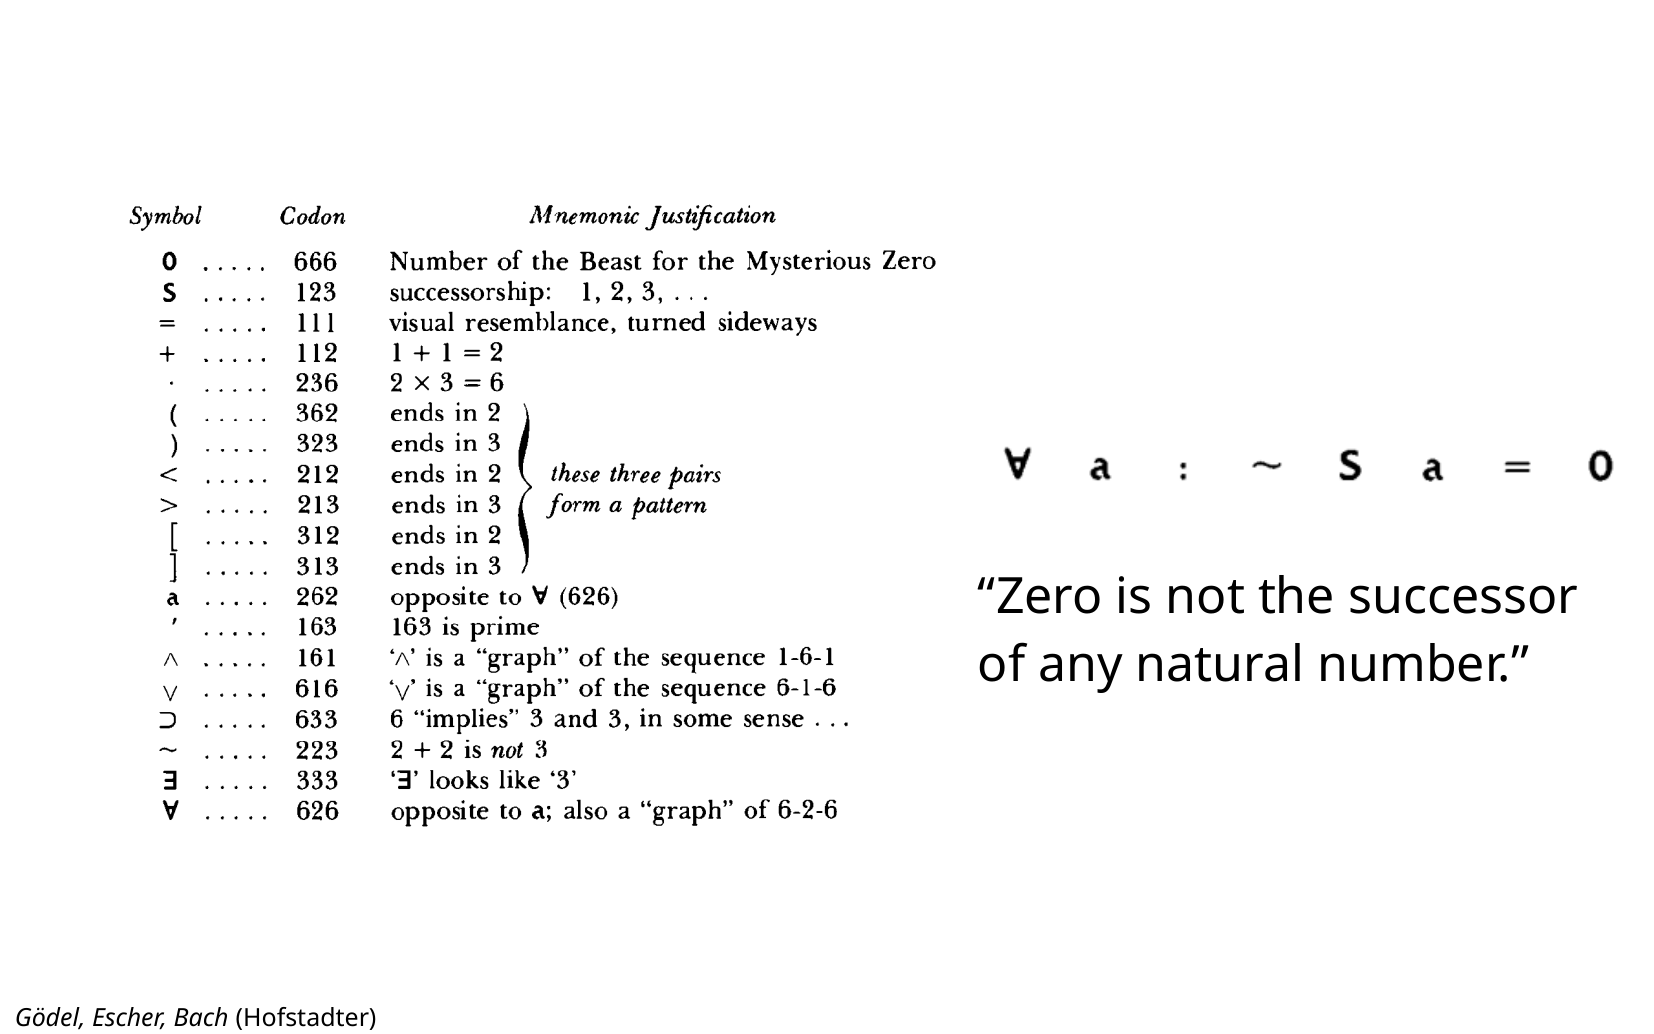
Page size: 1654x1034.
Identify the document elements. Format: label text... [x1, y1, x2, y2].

picture [963, 440, 1645, 504]
picture [112, 187, 953, 829]
text_box “Zero is not the successor of any natural number.” [963, 552, 1639, 672]
text_box Gödel, Escher, Bach (Hofstadter) [0, 992, 713, 1034]
